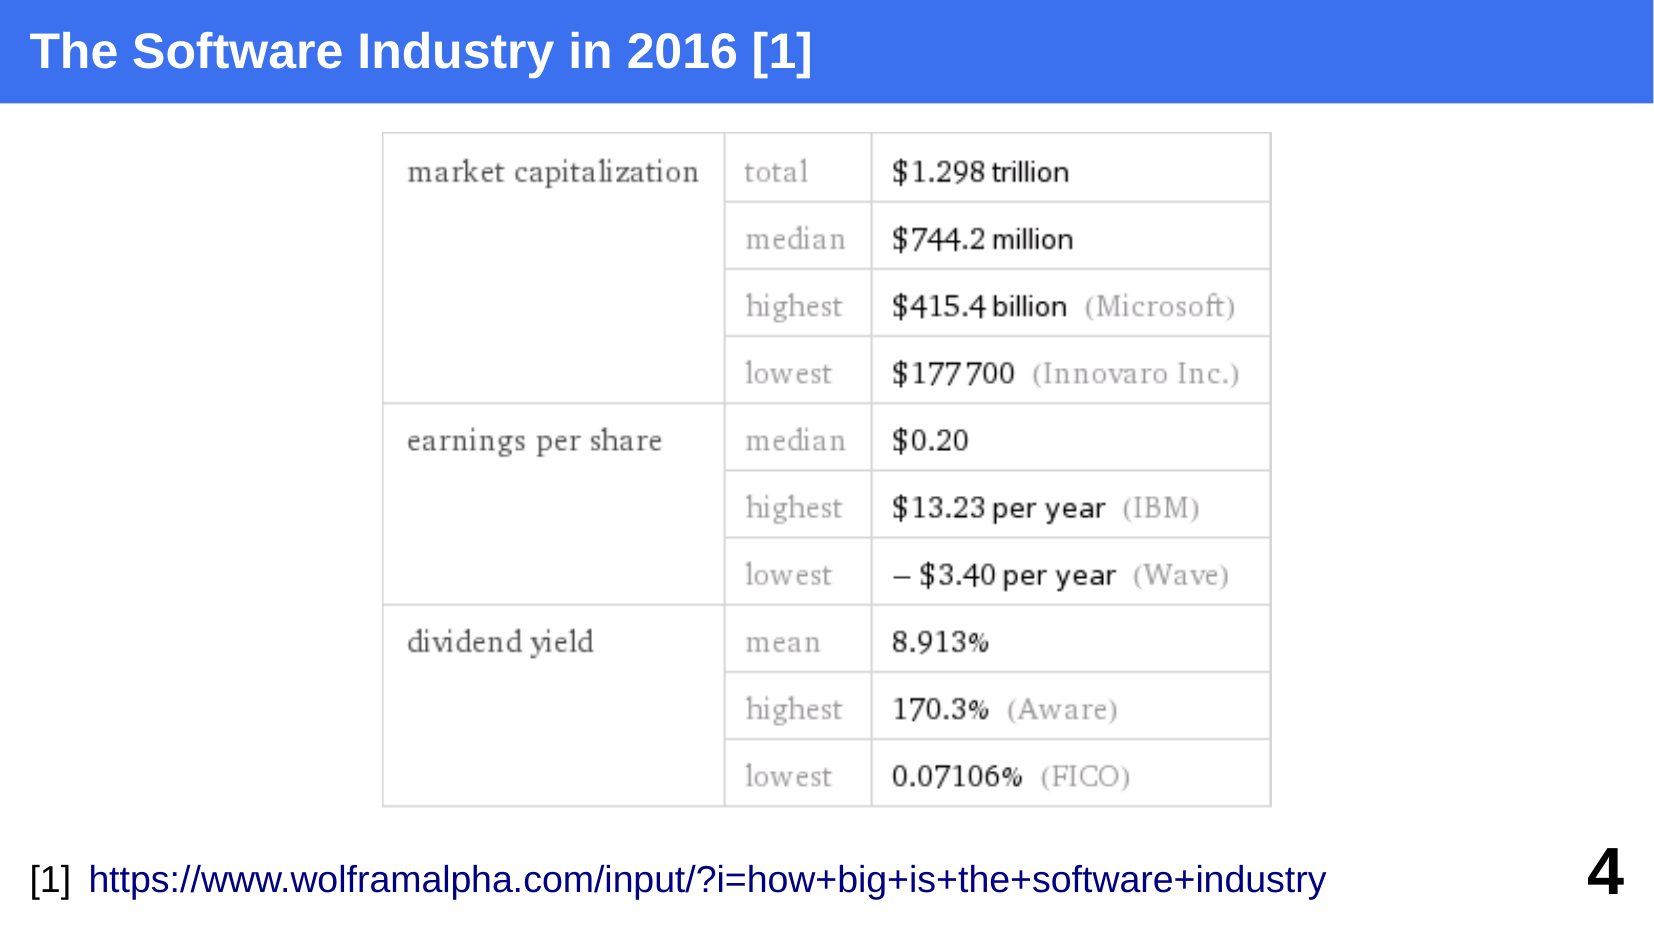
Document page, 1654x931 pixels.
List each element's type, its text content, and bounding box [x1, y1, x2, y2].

text_box [1] https://www.wolframalpha.com/input/?i=how+big+is+the+software+industry [0, 811, 1536, 931]
title The Software Industry in 2016 [1] [0, 0, 1654, 104]
picture [382, 132, 1272, 811]
